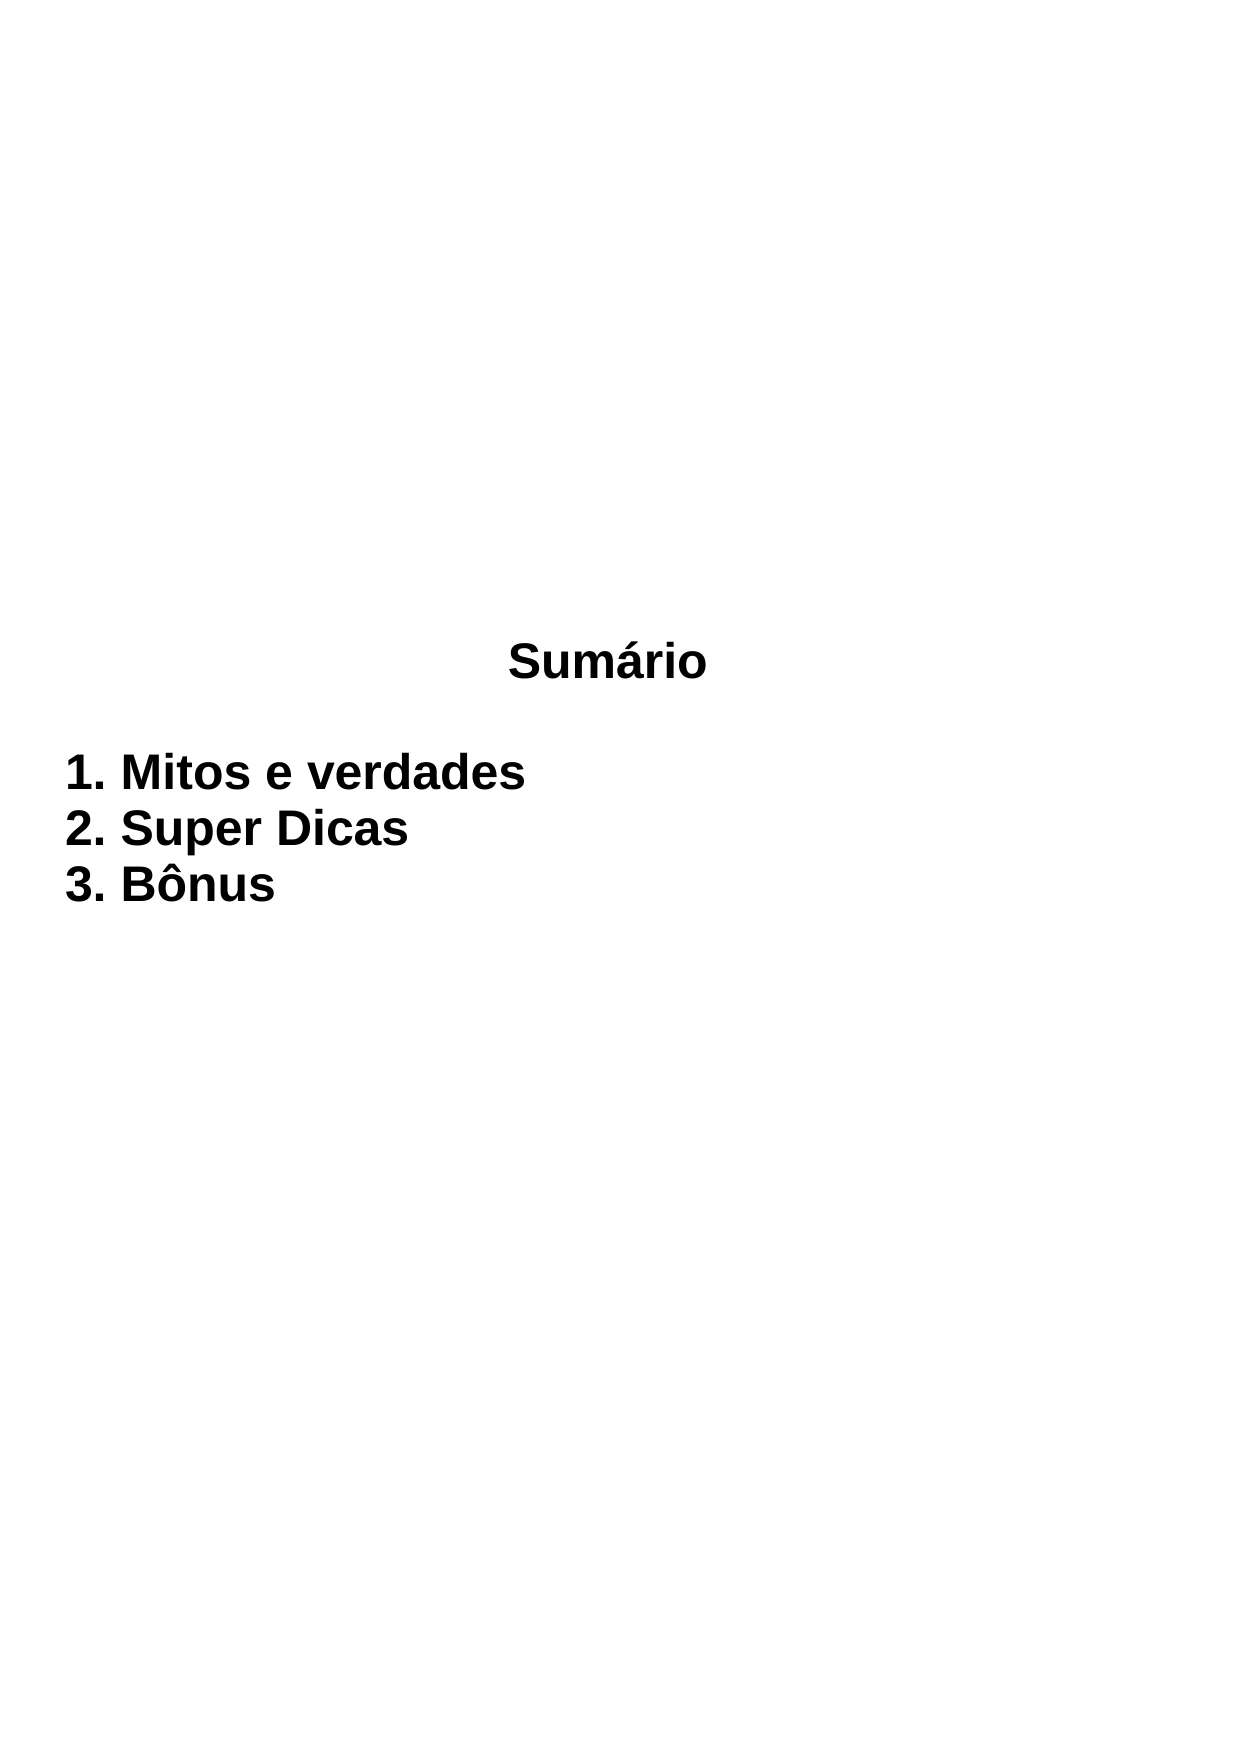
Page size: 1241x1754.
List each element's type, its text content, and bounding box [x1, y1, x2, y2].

title Sumário 1. Mitos e verdades 2. Super Dicas 3. Bônus [65, 88, 1182, 1624]
